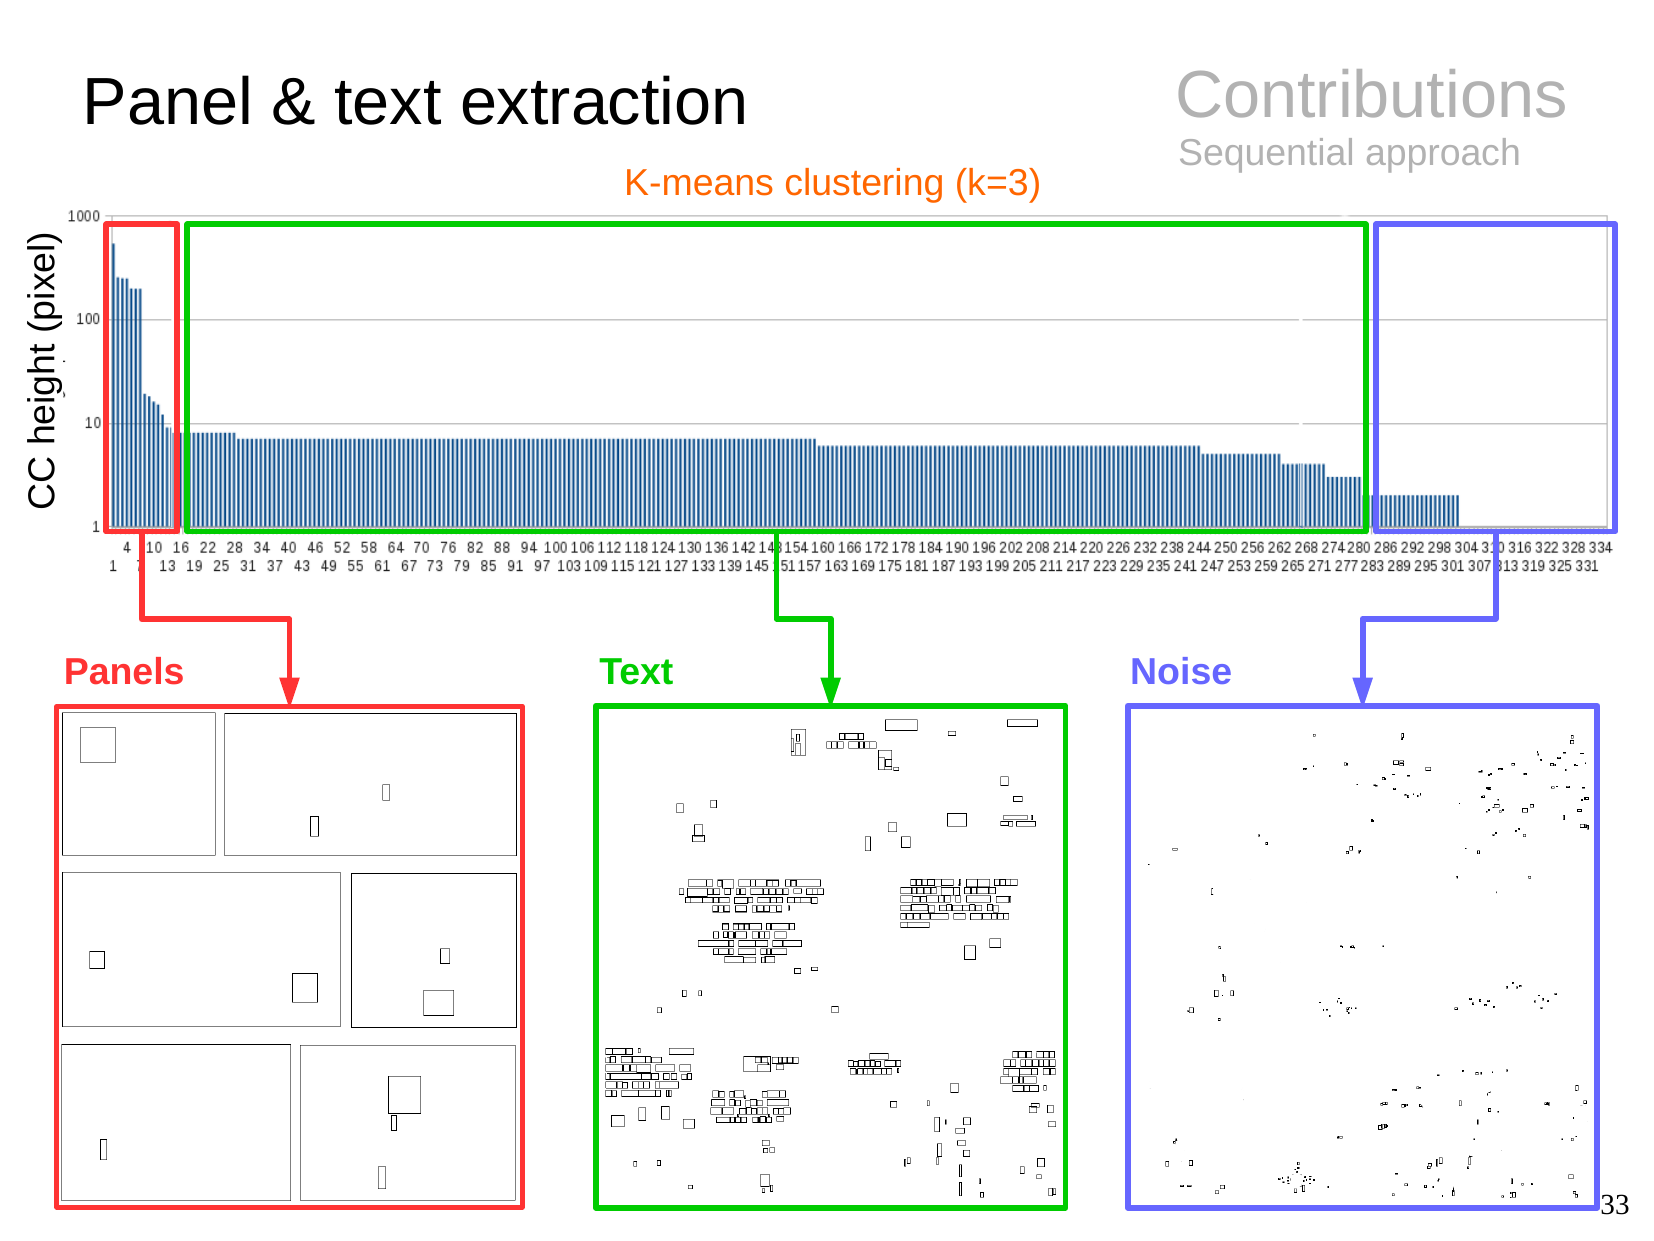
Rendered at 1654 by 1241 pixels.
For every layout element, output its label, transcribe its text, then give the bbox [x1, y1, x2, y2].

text_box Noise [1104, 643, 1258, 701]
text_box Panels [47, 643, 201, 701]
text_box Text [584, 643, 739, 701]
title Panel & text extraction [82, 49, 1571, 154]
text_box CC height (pixel) [12, 193, 70, 549]
picture [1499, 534, 1616, 579]
picture [190, 227, 1363, 529]
picture [63, 208, 1616, 579]
picture [109, 227, 174, 529]
text_box K-means clustering (k=3) [578, 153, 1087, 211]
picture [59, 708, 520, 1205]
picture [1130, 708, 1595, 1205]
picture [1379, 227, 1612, 529]
picture [598, 708, 1063, 1205]
